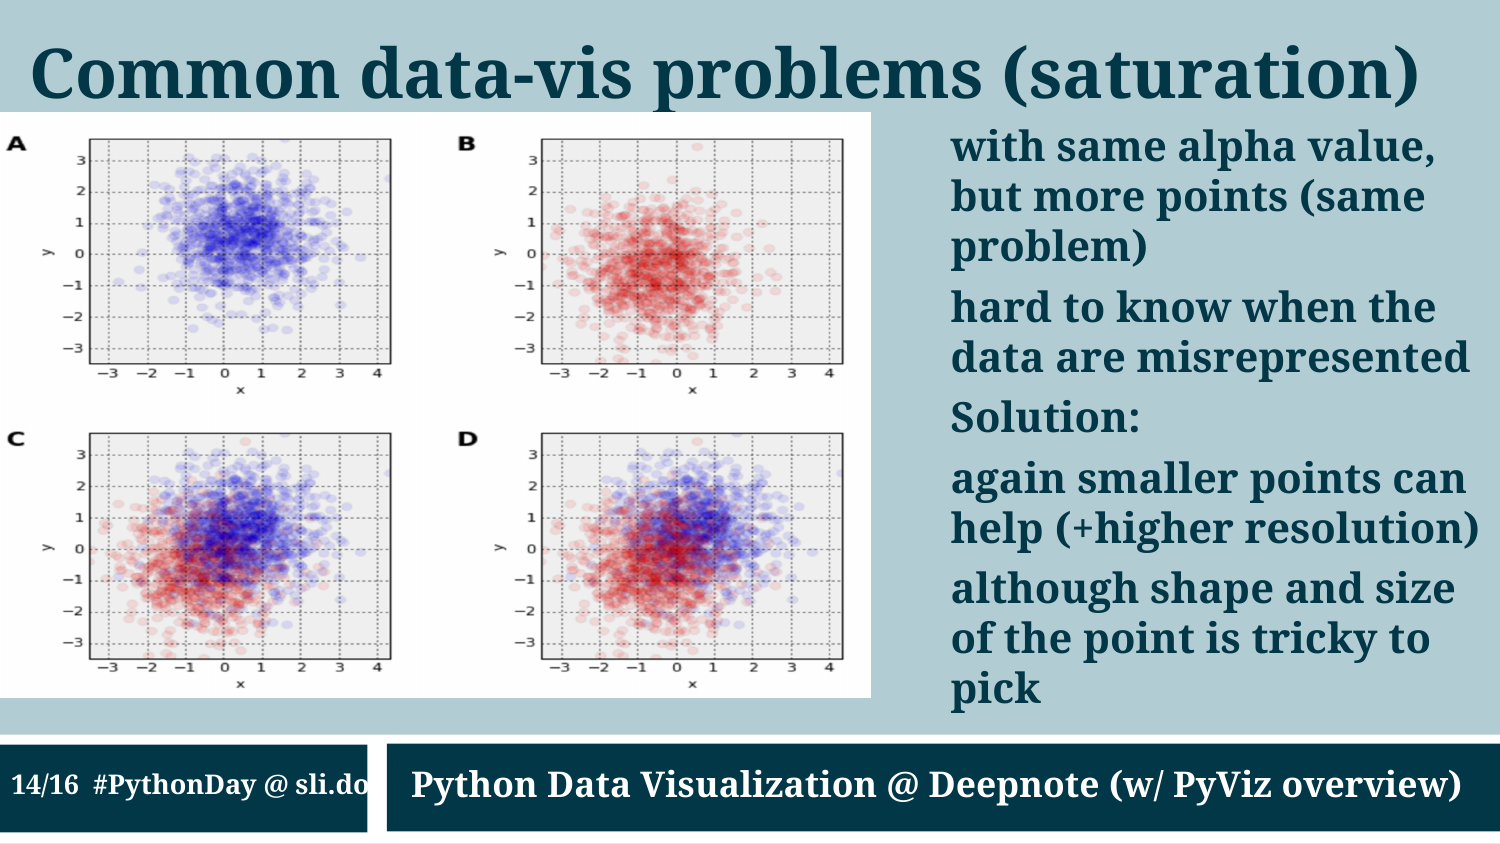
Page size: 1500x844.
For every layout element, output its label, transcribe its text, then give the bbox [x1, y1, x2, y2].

text_box 14/16 #PythonDay @ sli.do [0, 761, 391, 835]
picture [0, 112, 871, 698]
text_box Common data-vis problems (saturation) [15, 22, 1471, 112]
text_box Python Data Visualization @ Deepnote (w/ PyViz overview) [400, 740, 1500, 826]
text_box with same alpha value, but more points (same problem) hard to know when the data are misrepresented Solution: again smaller points can help (+higher resolution) although shape and size of the point is tricky to pick [833, 112, 1500, 711]
